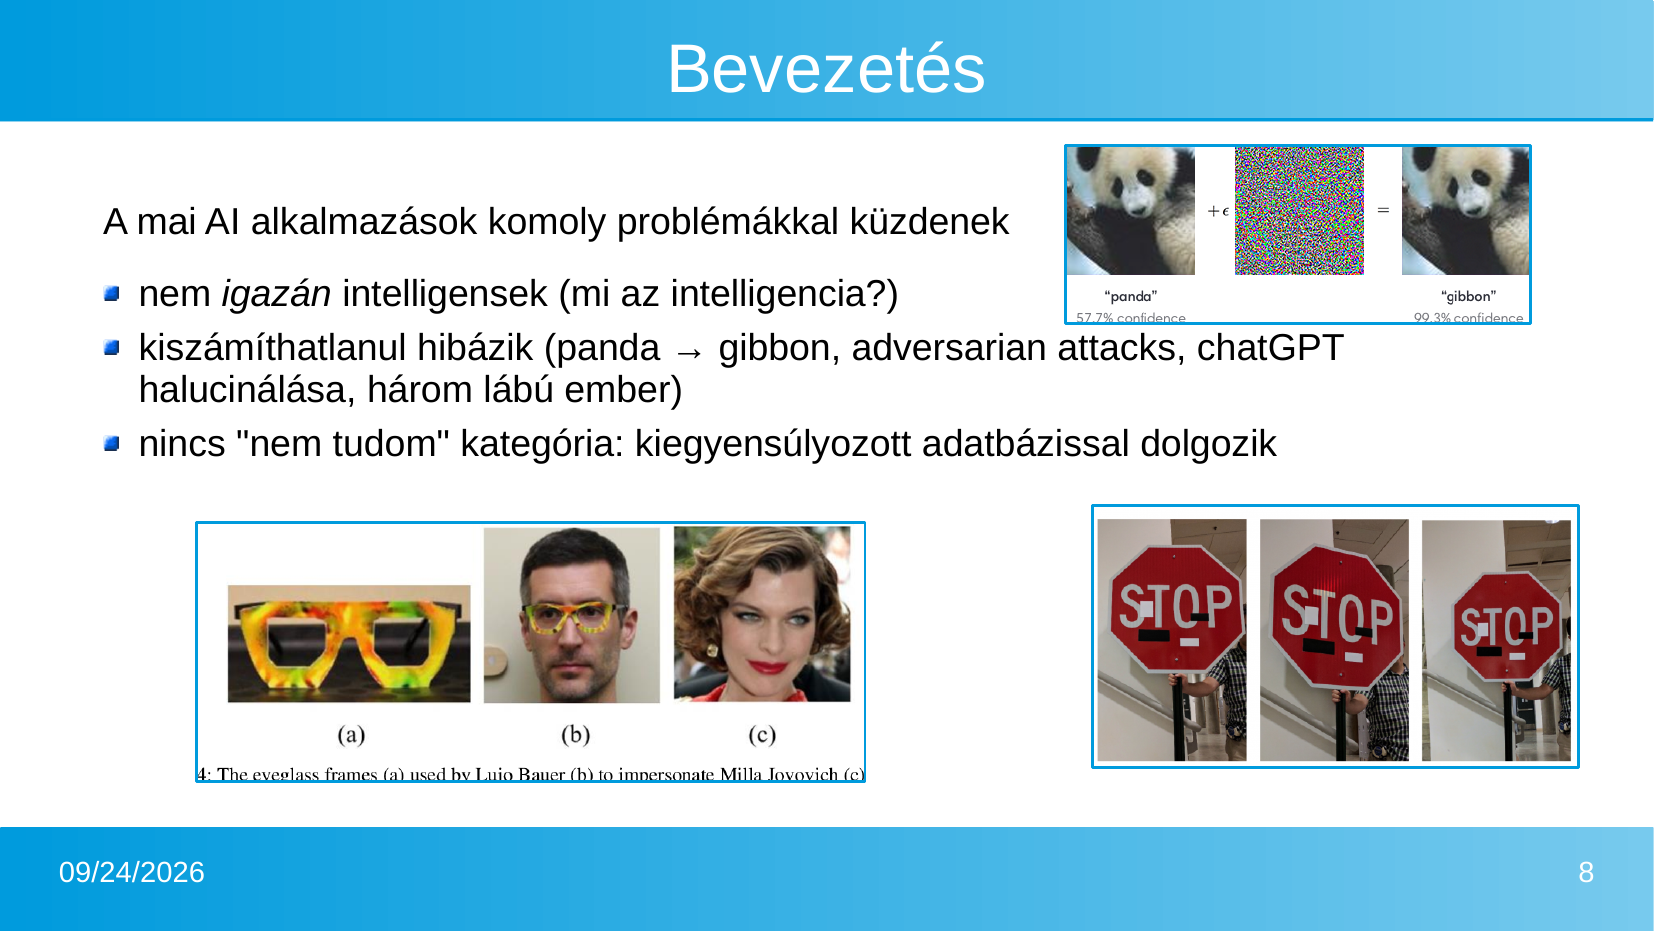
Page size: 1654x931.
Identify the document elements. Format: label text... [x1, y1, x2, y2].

picture [1068, 148, 1528, 321]
picture [199, 525, 863, 779]
title Bevezetés [59, 29, 1595, 108]
text_box A mai AI alkalmazások komoly problémákkal küzdenek nem igazán intelligensek (mi az intelligencia?) kiszámíthatlanul hibázik (panda → gibbon, adversarian attacks, chatGPT halucinálása, három lábú ember) nincs "nem tudom" kategória: kiegyensúlyozott adatbázissal dolgozik [88, 192, 1506, 769]
picture [1095, 508, 1576, 765]
